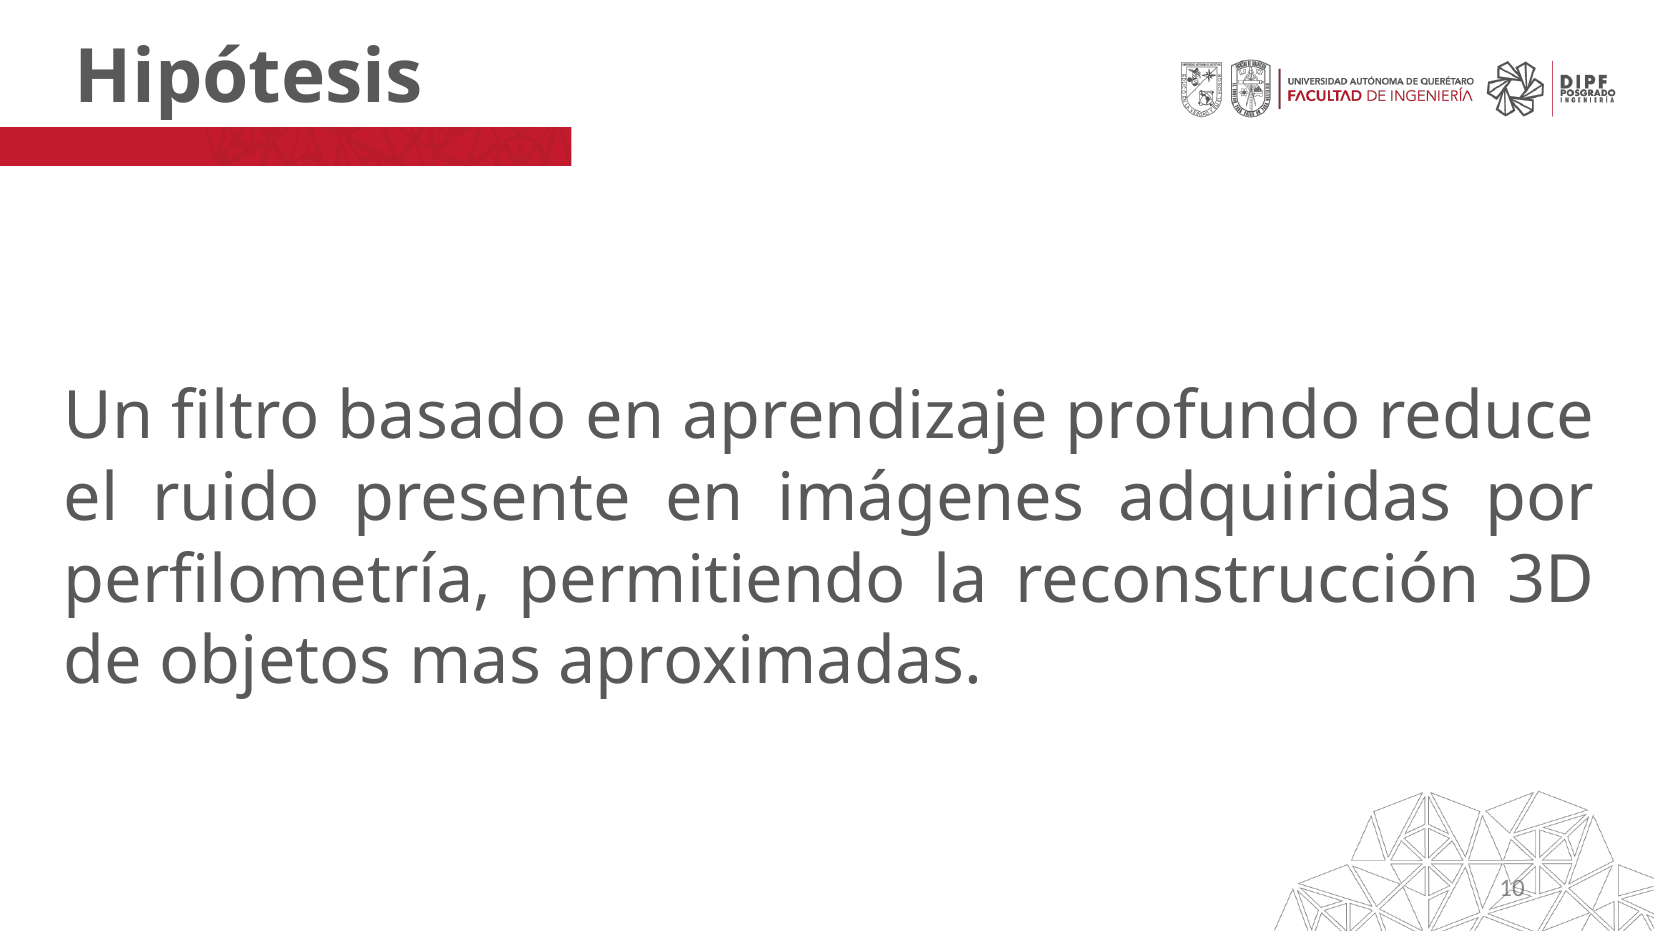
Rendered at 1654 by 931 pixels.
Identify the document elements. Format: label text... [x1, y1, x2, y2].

picture [0, 127, 572, 166]
picture [1257, 781, 1654, 931]
text_box Hipótesis [54, 11, 572, 127]
text_box Un filtro basado en aprendizaje profundo reduce el ruido presente en imágenes adquiridas por perfilometría, permitiendo la reconstrucción 3D de objetos mas aproximadas. [48, 366, 1612, 622]
picture [1176, 54, 1620, 133]
